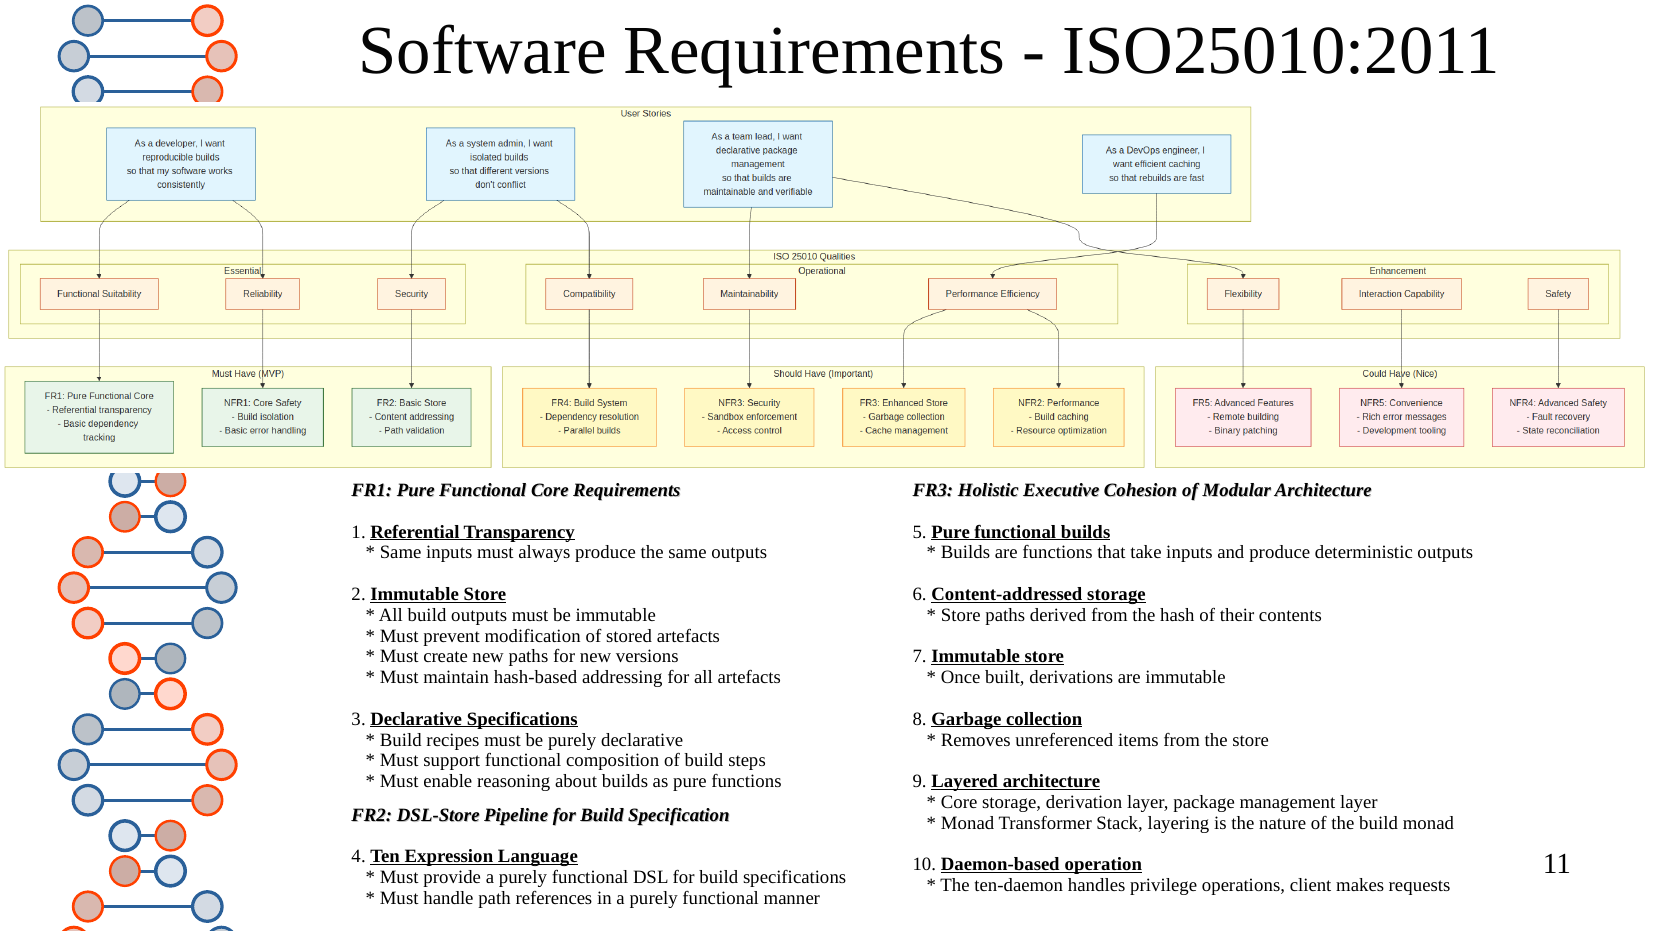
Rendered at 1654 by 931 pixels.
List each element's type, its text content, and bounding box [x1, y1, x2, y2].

title Software Requirements - ISO25010:2011 [265, 12, 1595, 89]
text_box FR1: Pure Functional Core Requirements 1. Referential Transparency * Same inputs must always produce the same outputs 2. Immutable Store * All build outputs must be immutable * Must prevent modification of stored artefacts * Must create new paths for new versions * Must maintain hash-based addressing for all artefacts 3. Declarative Specifications * Build recipes must be purely declarative * Must support functional composition of build steps * Must enable reasoning about builds as pure functions [336, 472, 810, 797]
text_box FR2: DSL-Store Pipeline for Build Specification 4. Ten Expression Language * Must provide a purely functional DSL for build specifications * Must handle path references in a purely functional manner [336, 797, 869, 916]
picture [0, 102, 1654, 473]
text_box FR3: Holistic Executive Cohesion of Modular Architecture 5. Pure functional builds * Builds are functions that take inputs and produce deterministic outputs 6. Content-addressed storage * Store paths derived from the hash of their contents 7. Immutable store * Once built, derivations are immutable 8. Garbage collection * Removes unreferenced items from the store 9. Layered architecture * Core storage, derivation layer, package management layer * Monad Transformer Stack, layering is the nature of the build monad 10. Daemon-based operation * The ten-daemon handles privilege operations, client makes requests [897, 472, 1506, 916]
